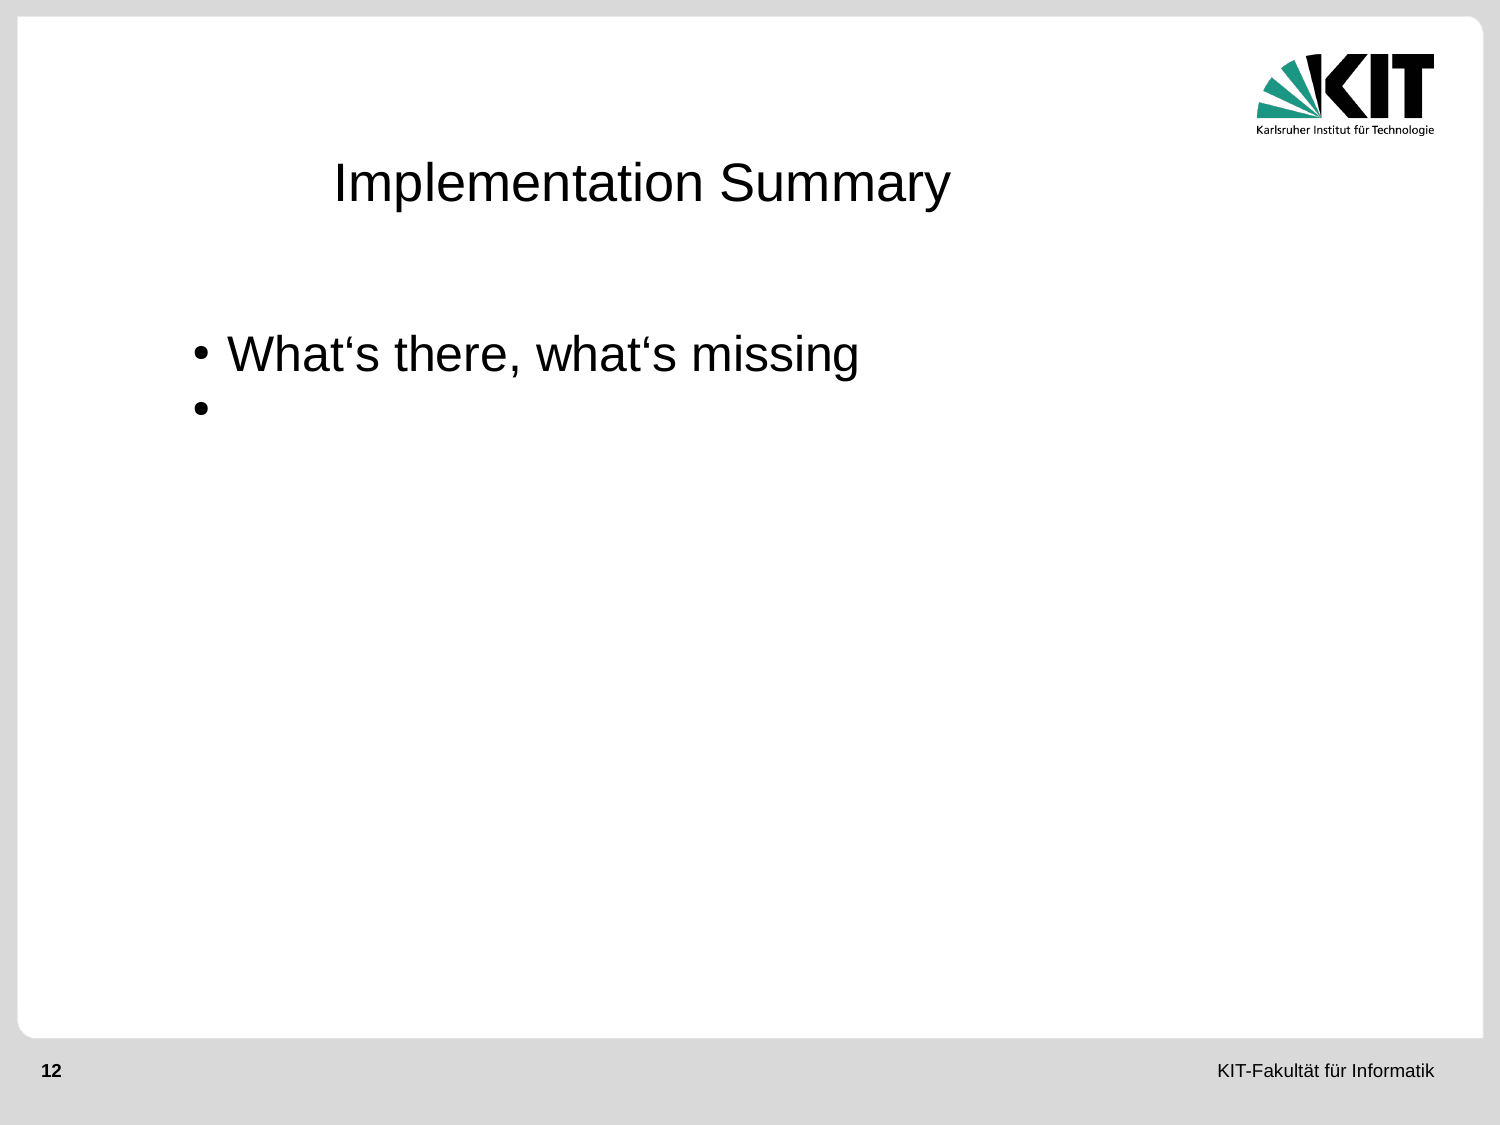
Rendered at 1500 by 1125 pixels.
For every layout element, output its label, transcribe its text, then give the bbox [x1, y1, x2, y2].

text_box Implementation Summary [318, 145, 1158, 237]
text_box What‘s there, what‘s missing [177, 318, 1099, 892]
picture [0, 0, 1500, 1125]
